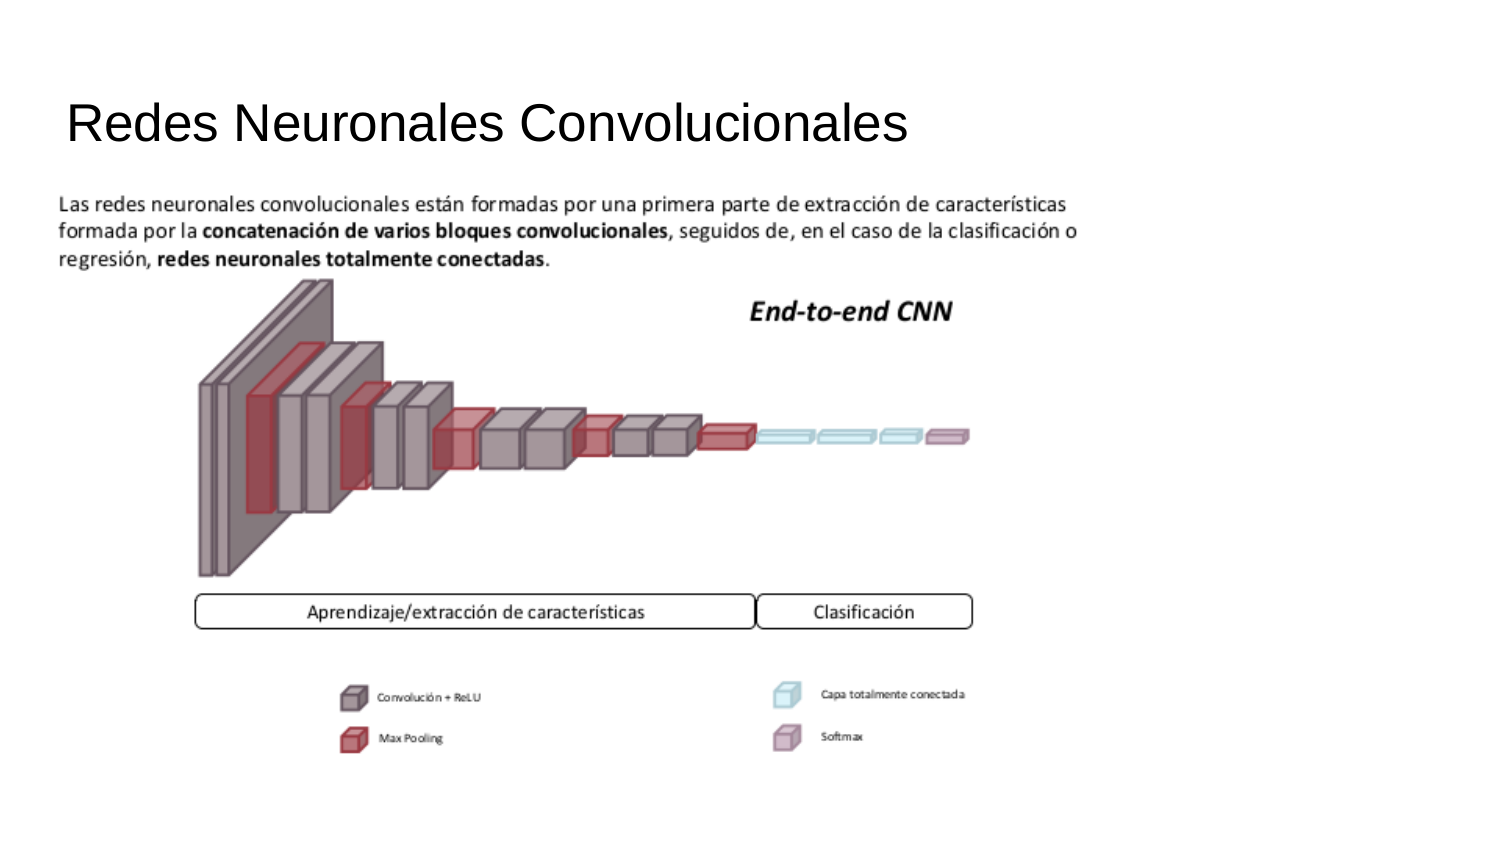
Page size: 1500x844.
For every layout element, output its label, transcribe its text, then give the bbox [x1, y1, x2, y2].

picture [51, 188, 1103, 755]
title Redes Neuronales Convolucionales [51, 72, 1449, 167]
